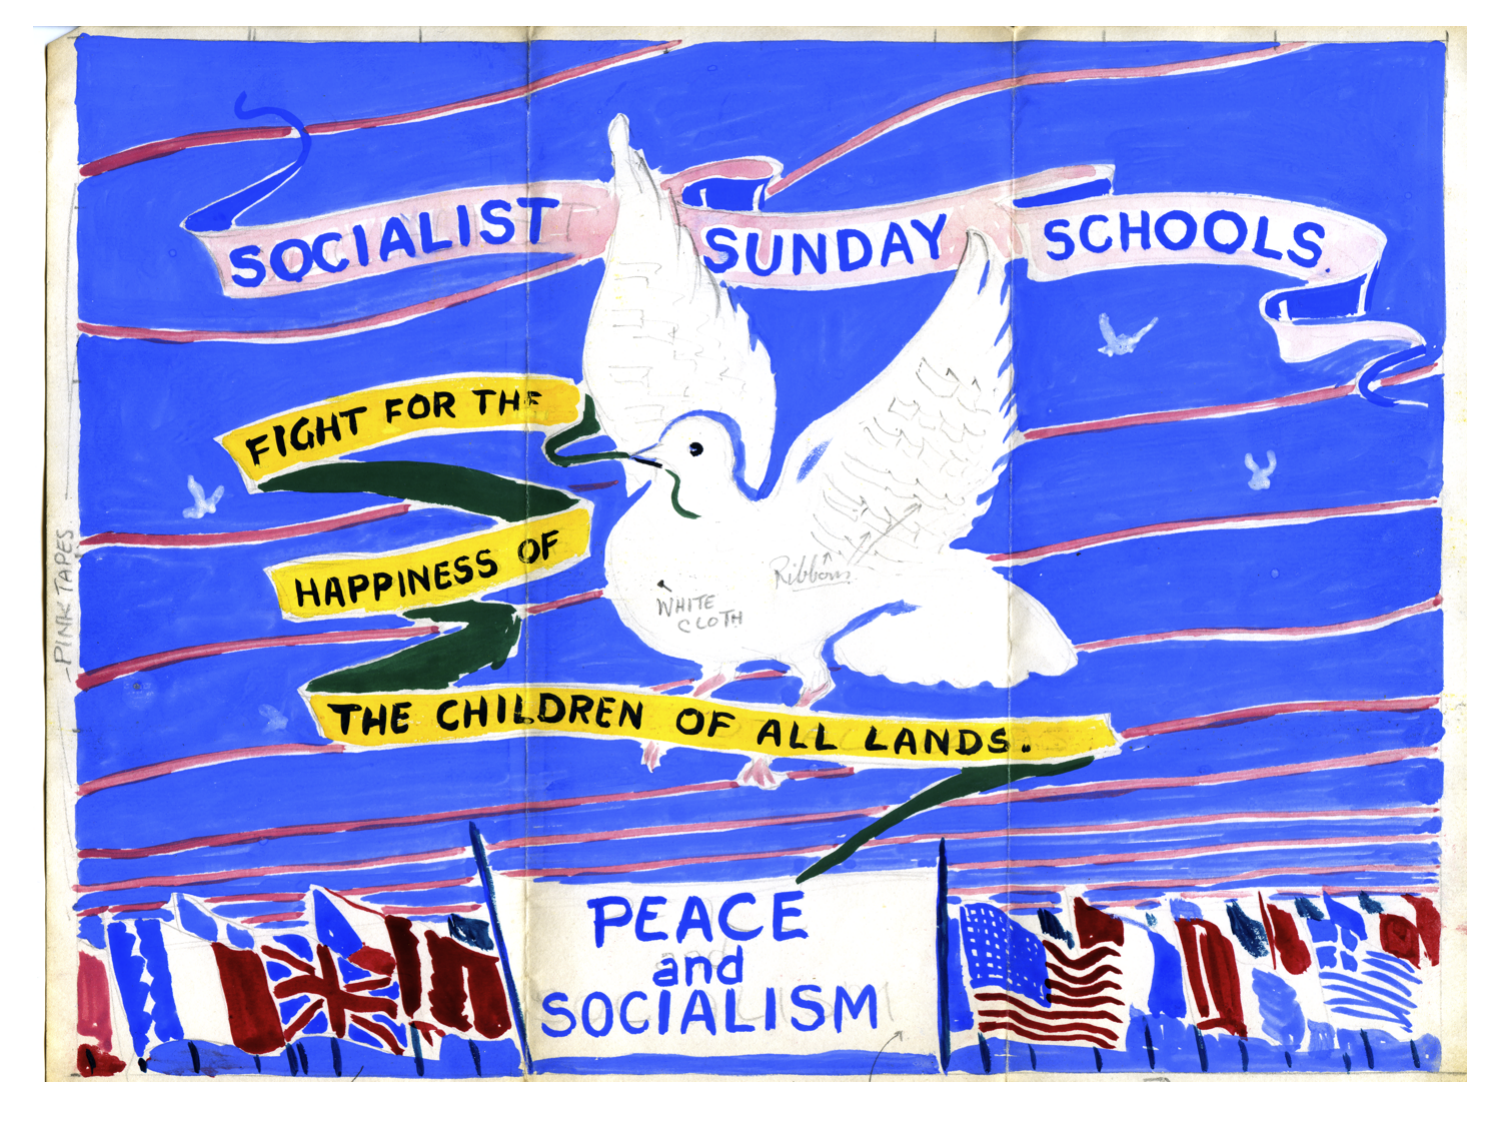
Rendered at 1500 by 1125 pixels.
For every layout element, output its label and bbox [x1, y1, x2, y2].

picture [33, 26, 1467, 1082]
